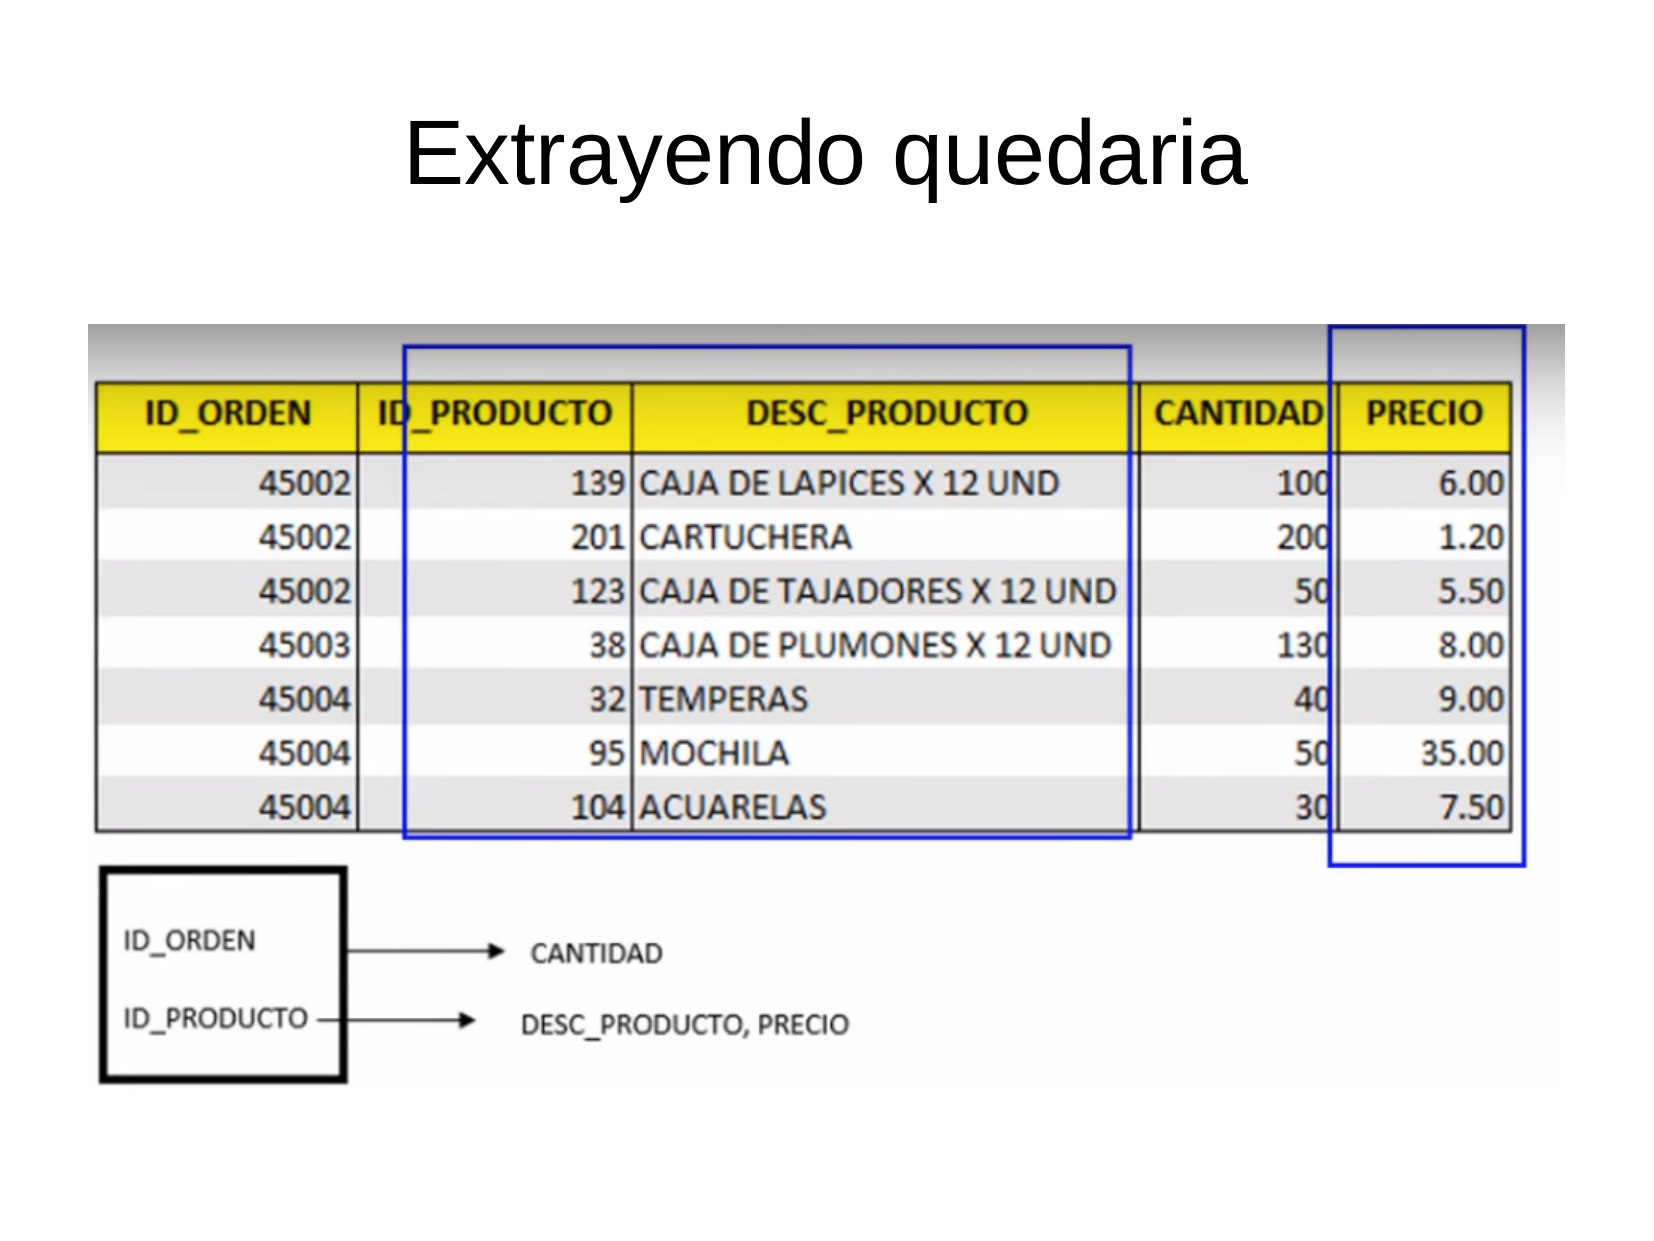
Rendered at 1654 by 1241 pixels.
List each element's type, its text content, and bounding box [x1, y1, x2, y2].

picture [88, 324, 1565, 1092]
title Extrayendo quedaria [82, 49, 1571, 257]
